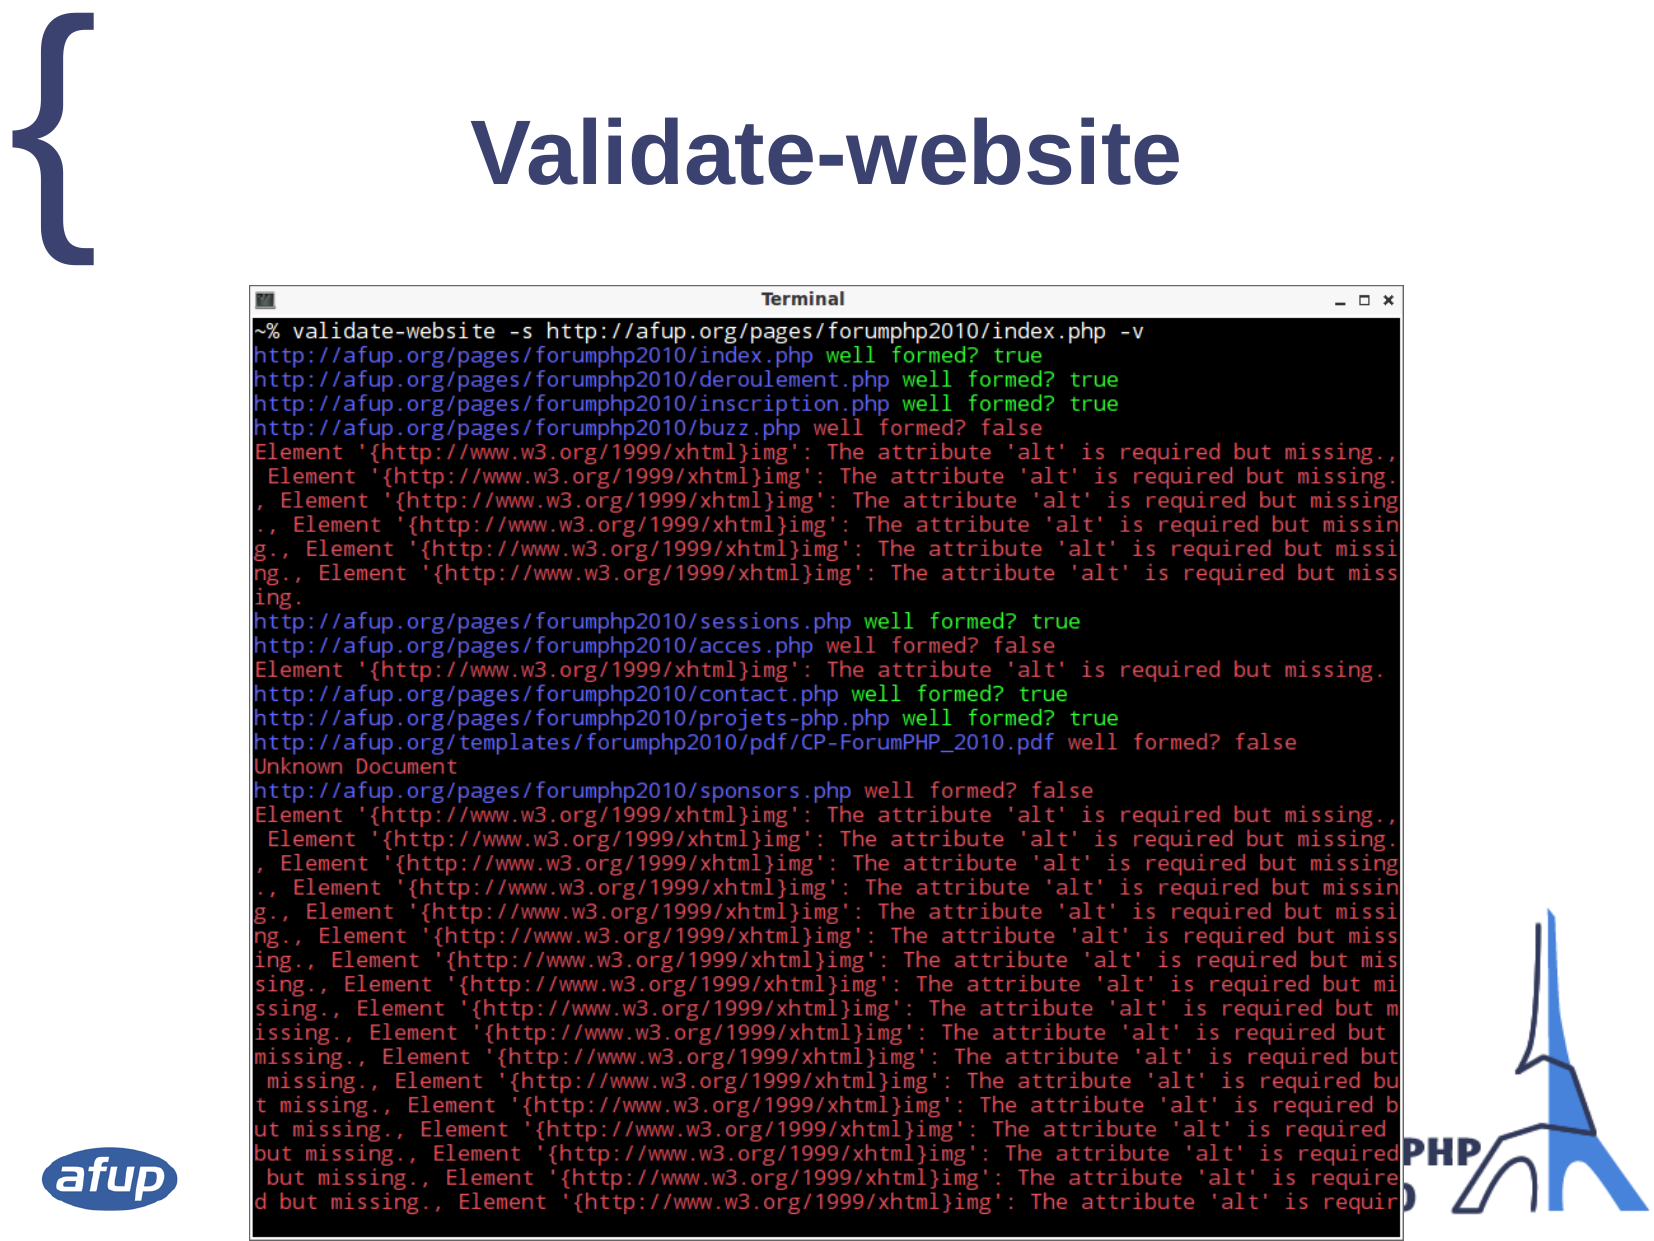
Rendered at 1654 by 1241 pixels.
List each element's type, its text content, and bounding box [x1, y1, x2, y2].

picture [41, 1146, 178, 1211]
title Validate-website [82, 56, 1571, 250]
picture [249, 285, 1650, 1241]
